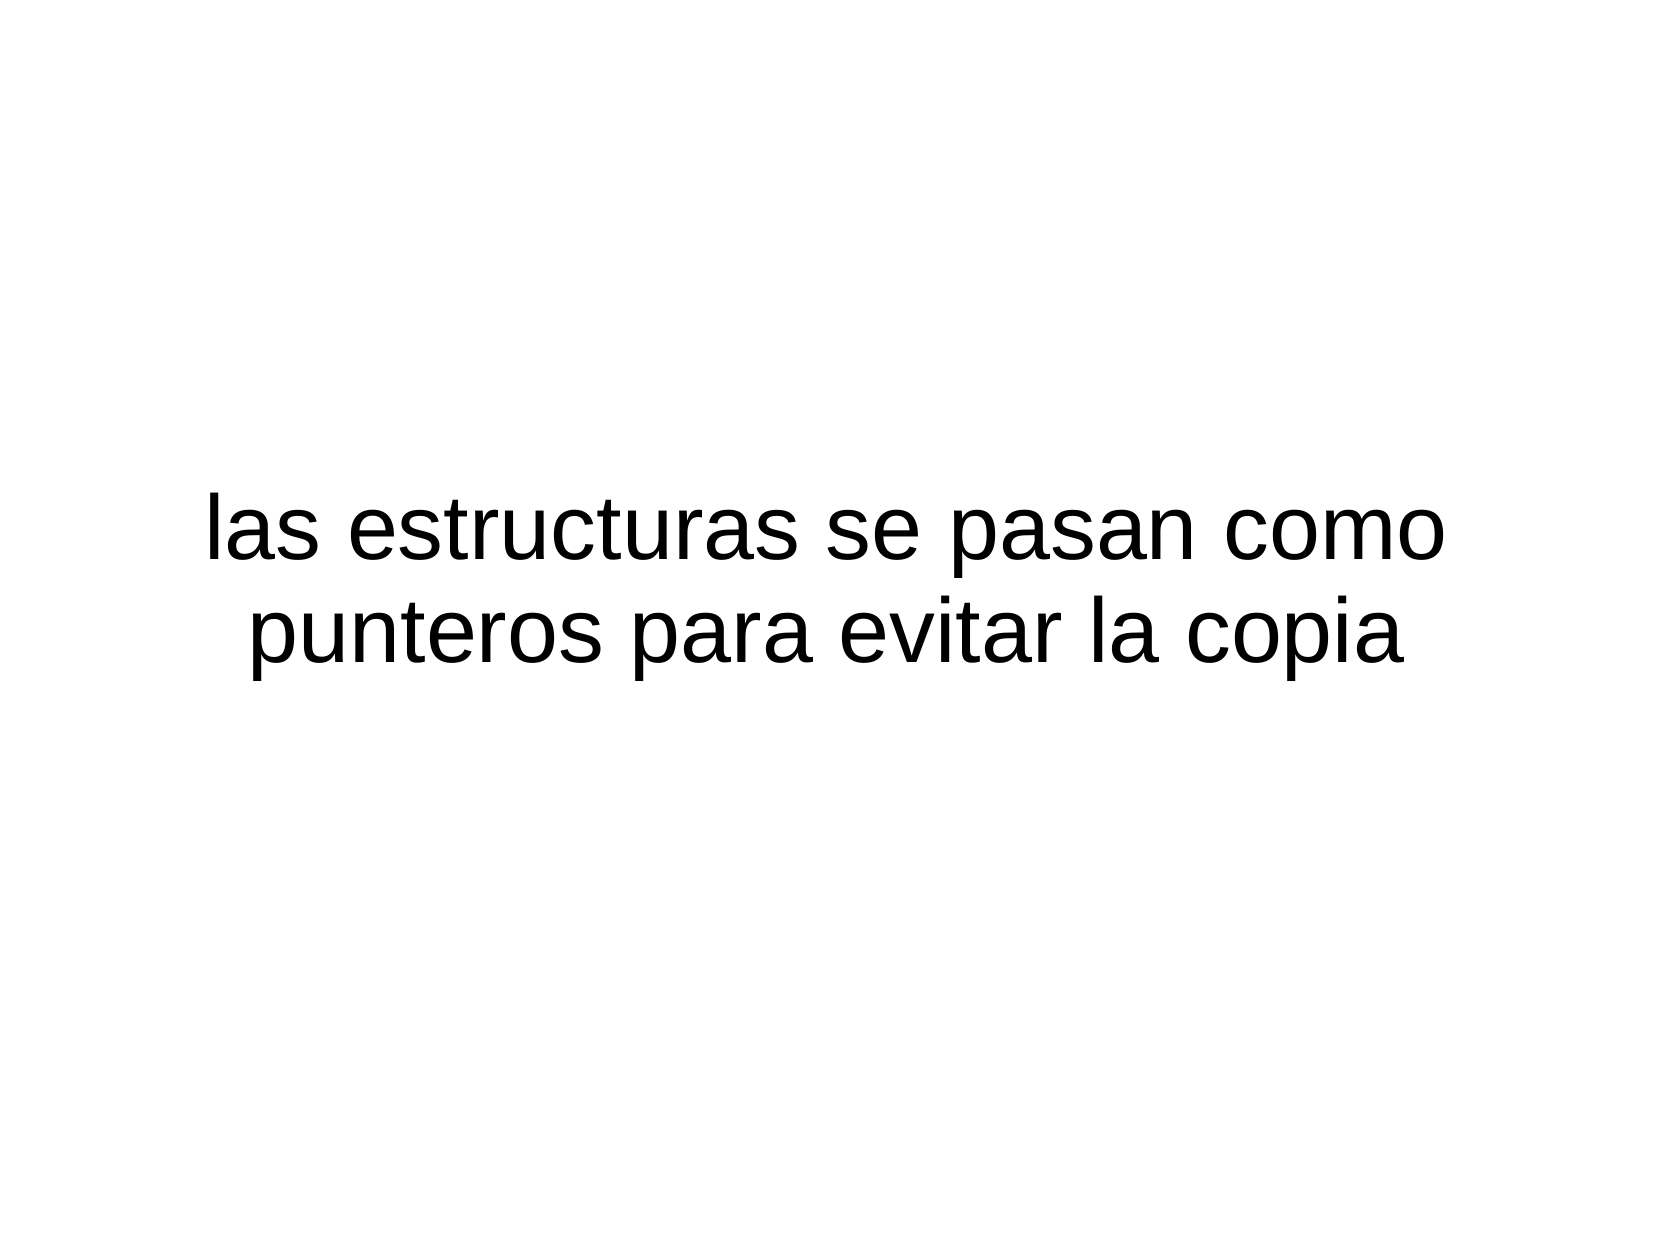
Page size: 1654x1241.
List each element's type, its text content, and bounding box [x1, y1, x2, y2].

subtitle las estructuras se pasan como punteros para evitar la copia [82, 56, 1571, 1102]
